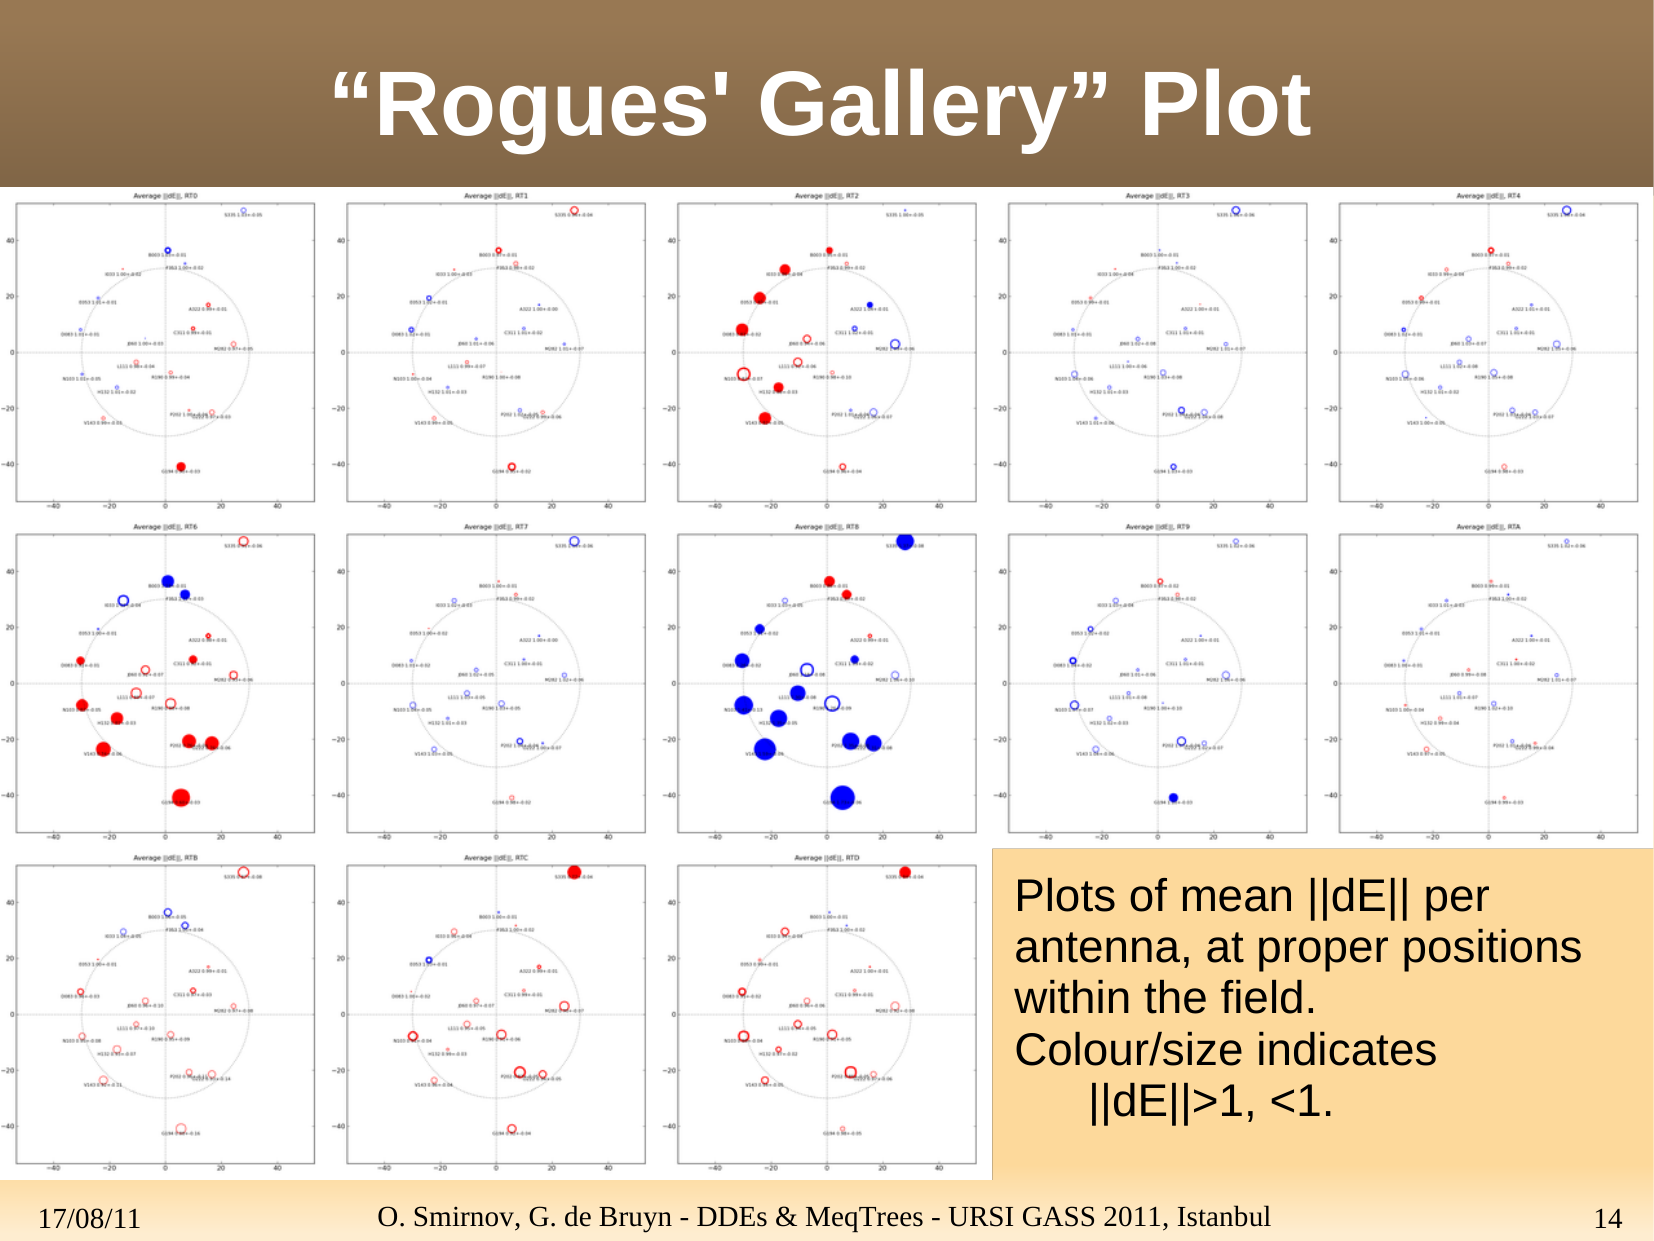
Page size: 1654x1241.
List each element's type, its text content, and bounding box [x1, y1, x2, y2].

picture [0, 0, 1654, 1241]
title “Rogues' Gallery” Plot [76, 7, 1565, 187]
text_box Plots of mean ||dE|| per antenna, at proper positions within the field. Colour/size indicates ||dE||>1, <1. [999, 862, 1651, 1163]
